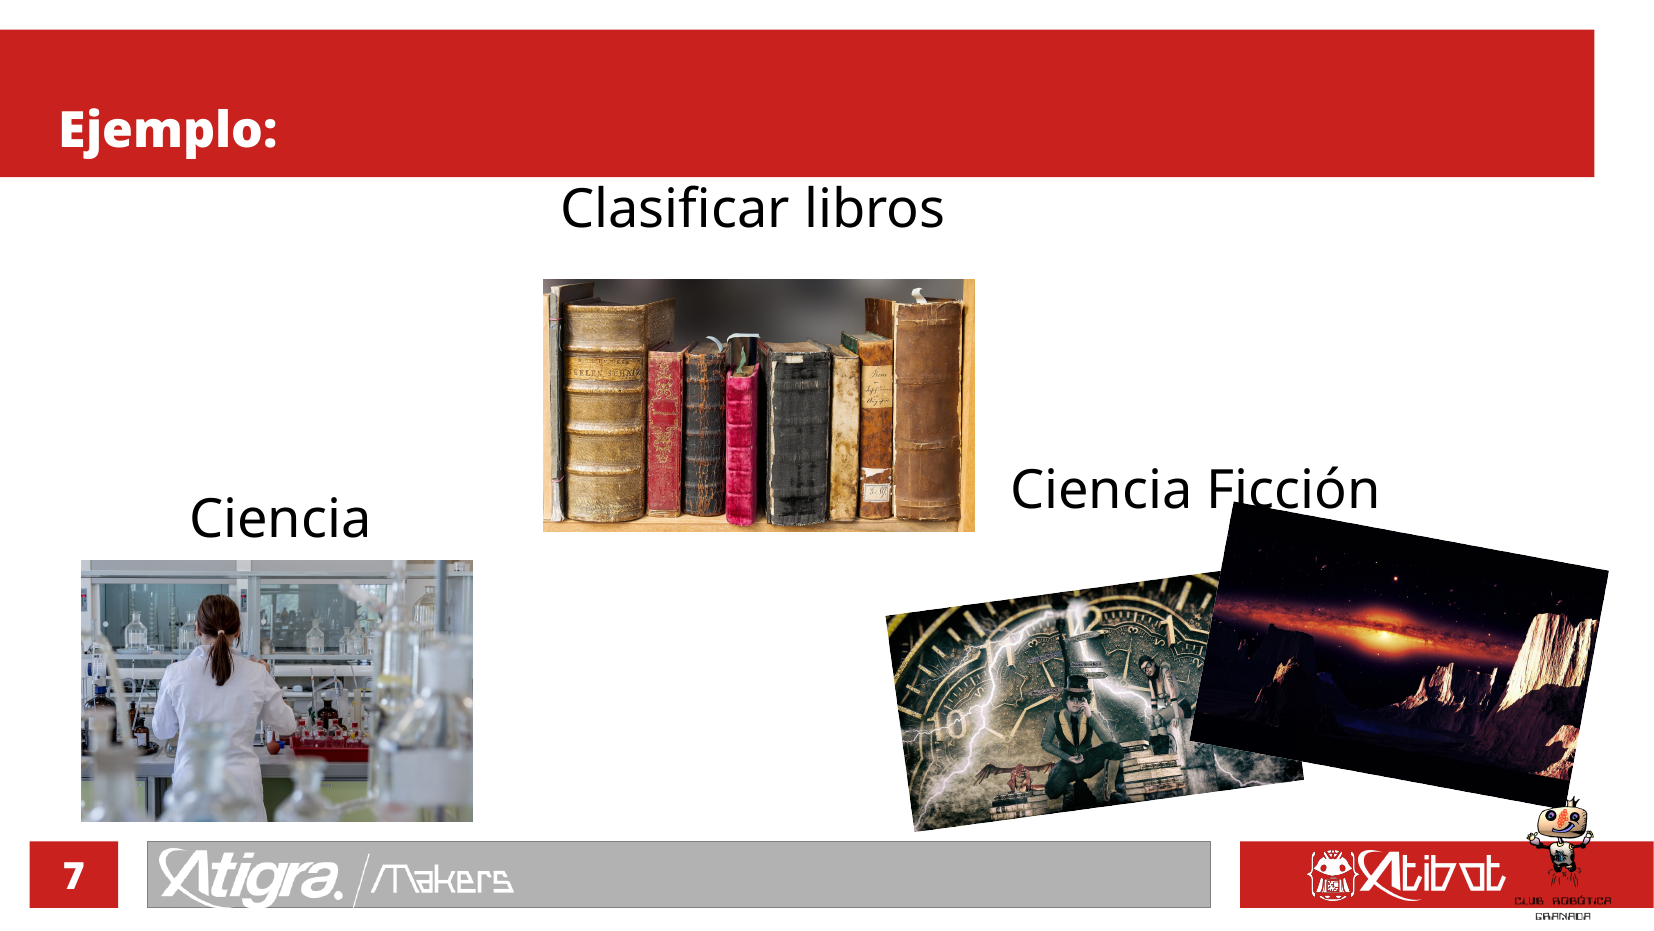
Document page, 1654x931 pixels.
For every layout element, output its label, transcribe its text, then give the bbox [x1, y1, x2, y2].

picture [1307, 850, 1506, 901]
text_box Clasificar libros [531, 162, 975, 252]
picture [159, 848, 514, 910]
text_box Ciencia [59, 472, 502, 562]
text_box Ciencia Ficción [974, 442, 1418, 532]
picture [81, 560, 473, 822]
title Ejemplo: [59, 44, 1595, 163]
picture [885, 532, 1616, 931]
picture [543, 279, 975, 532]
